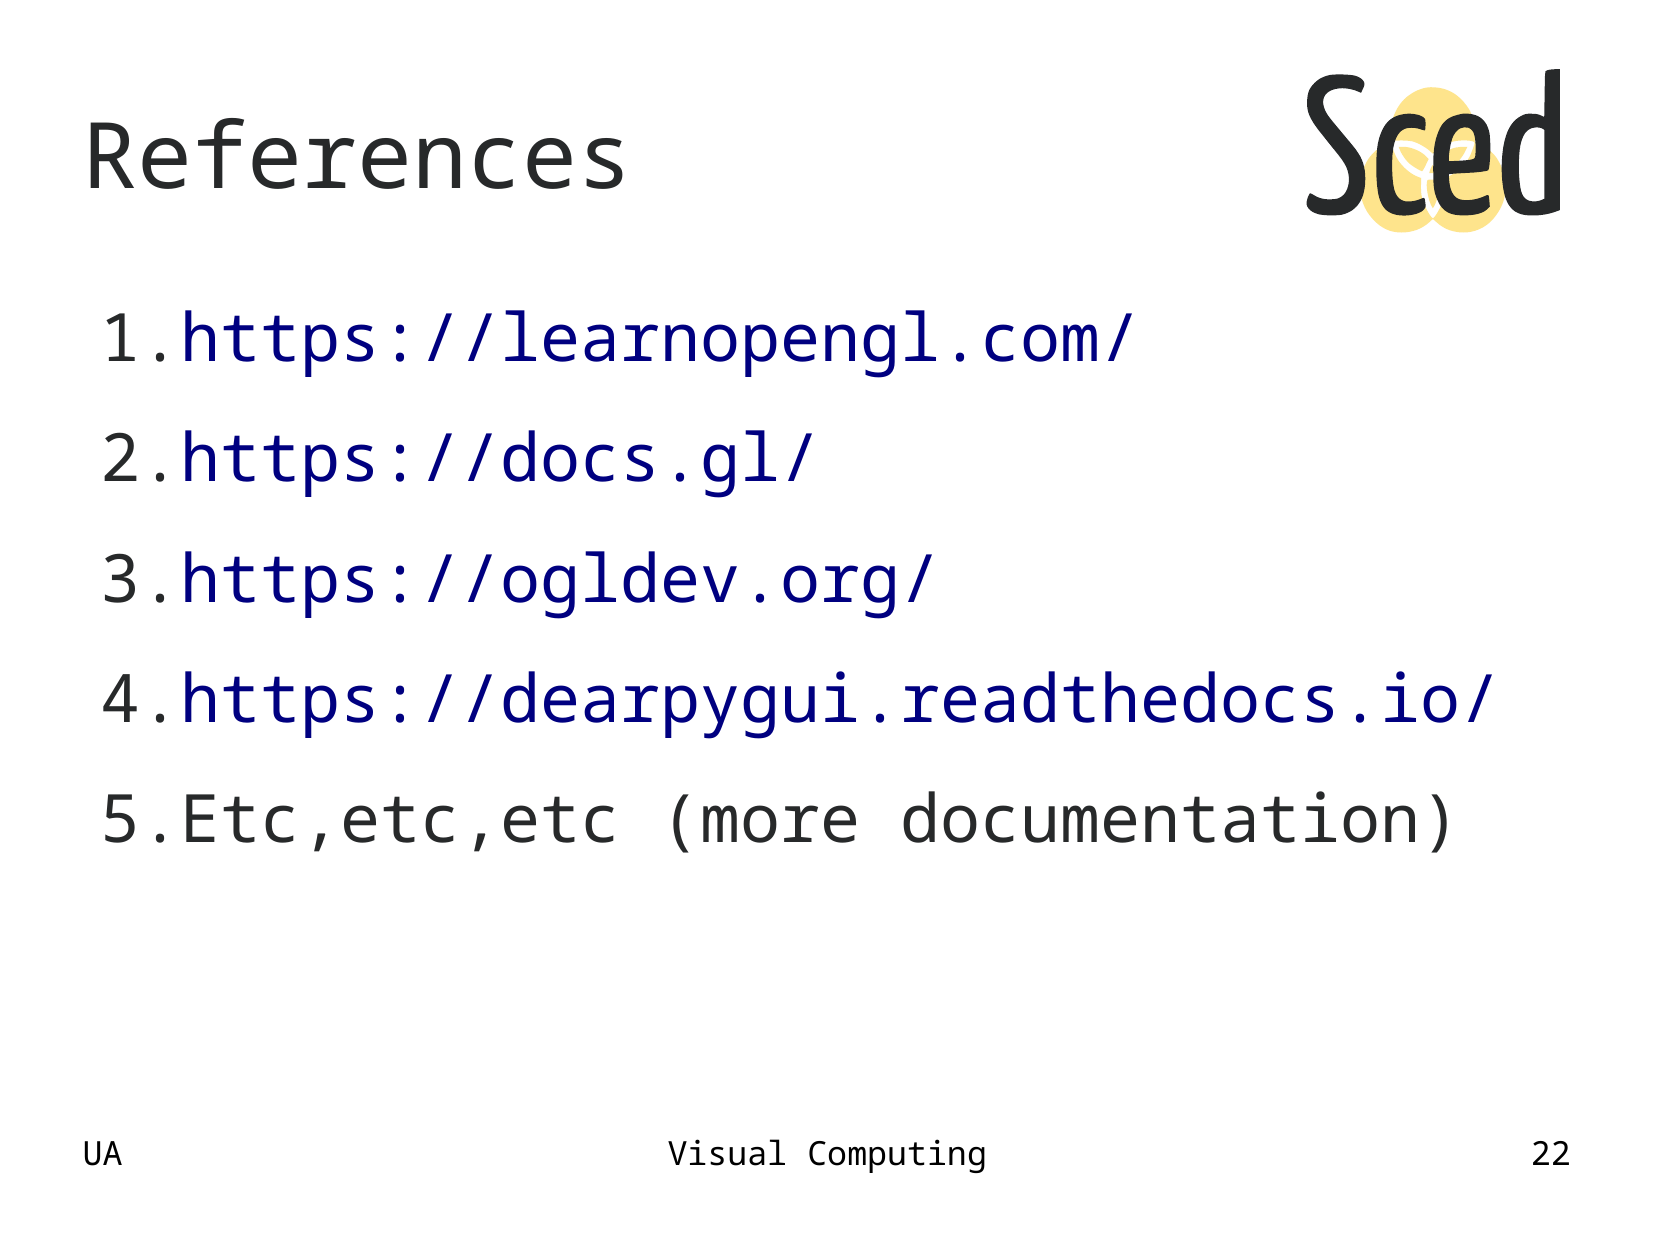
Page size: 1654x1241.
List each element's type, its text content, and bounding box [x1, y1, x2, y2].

list https://learnopengl.com/ https://docs.gl/ https://ogldev.org/ https://dearpygui.readthedocs.io/ Etc,etc,etc (more documentation) [82, 290, 1571, 1010]
title References [82, 49, 1163, 257]
